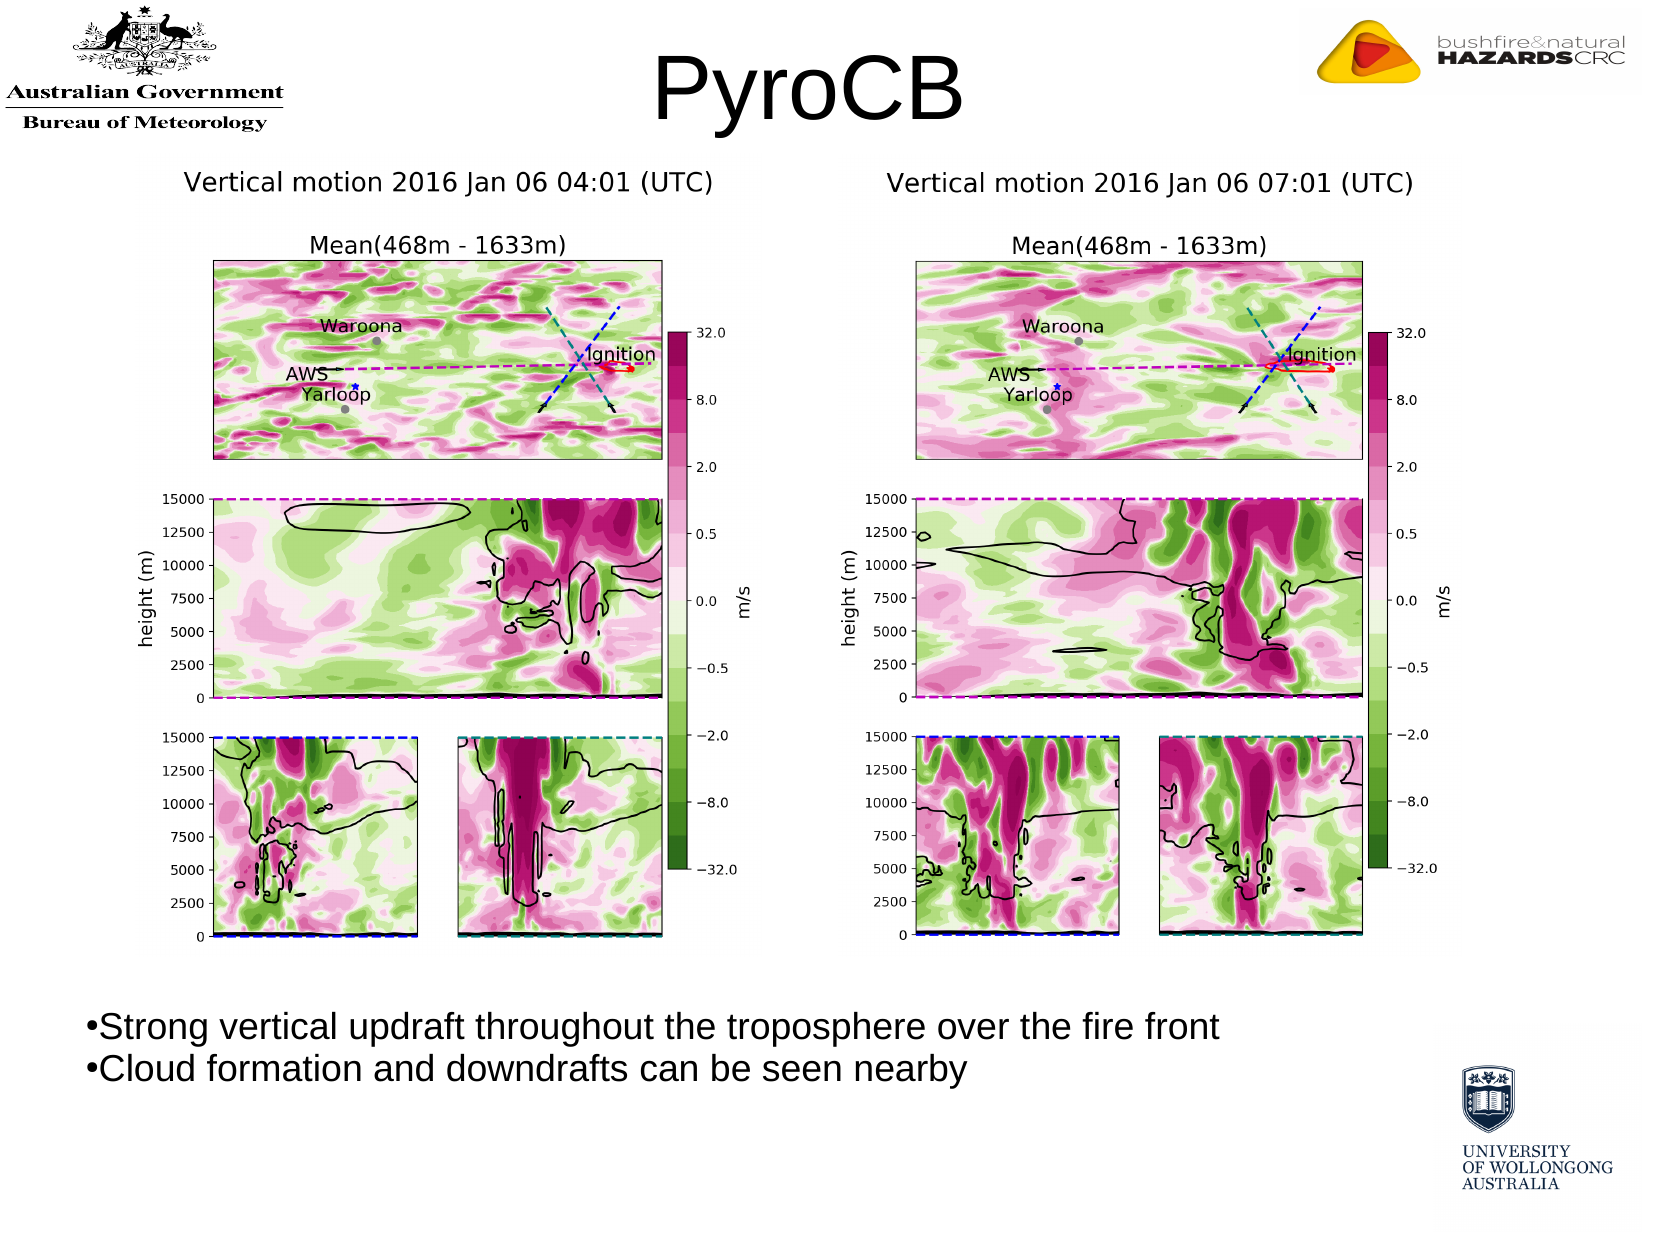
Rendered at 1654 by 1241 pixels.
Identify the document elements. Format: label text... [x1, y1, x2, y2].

picture [5, 5, 284, 132]
text_box Strong vertical updraft throughout the troposphere over the fire front Cloud formation and downdrafts can be seen nearby [70, 998, 1595, 1097]
picture [1329, 8, 1642, 95]
picture [838, 154, 1462, 957]
title PyroCB [289, 0, 1329, 166]
picture [135, 153, 762, 957]
picture [1433, 1023, 1642, 1232]
